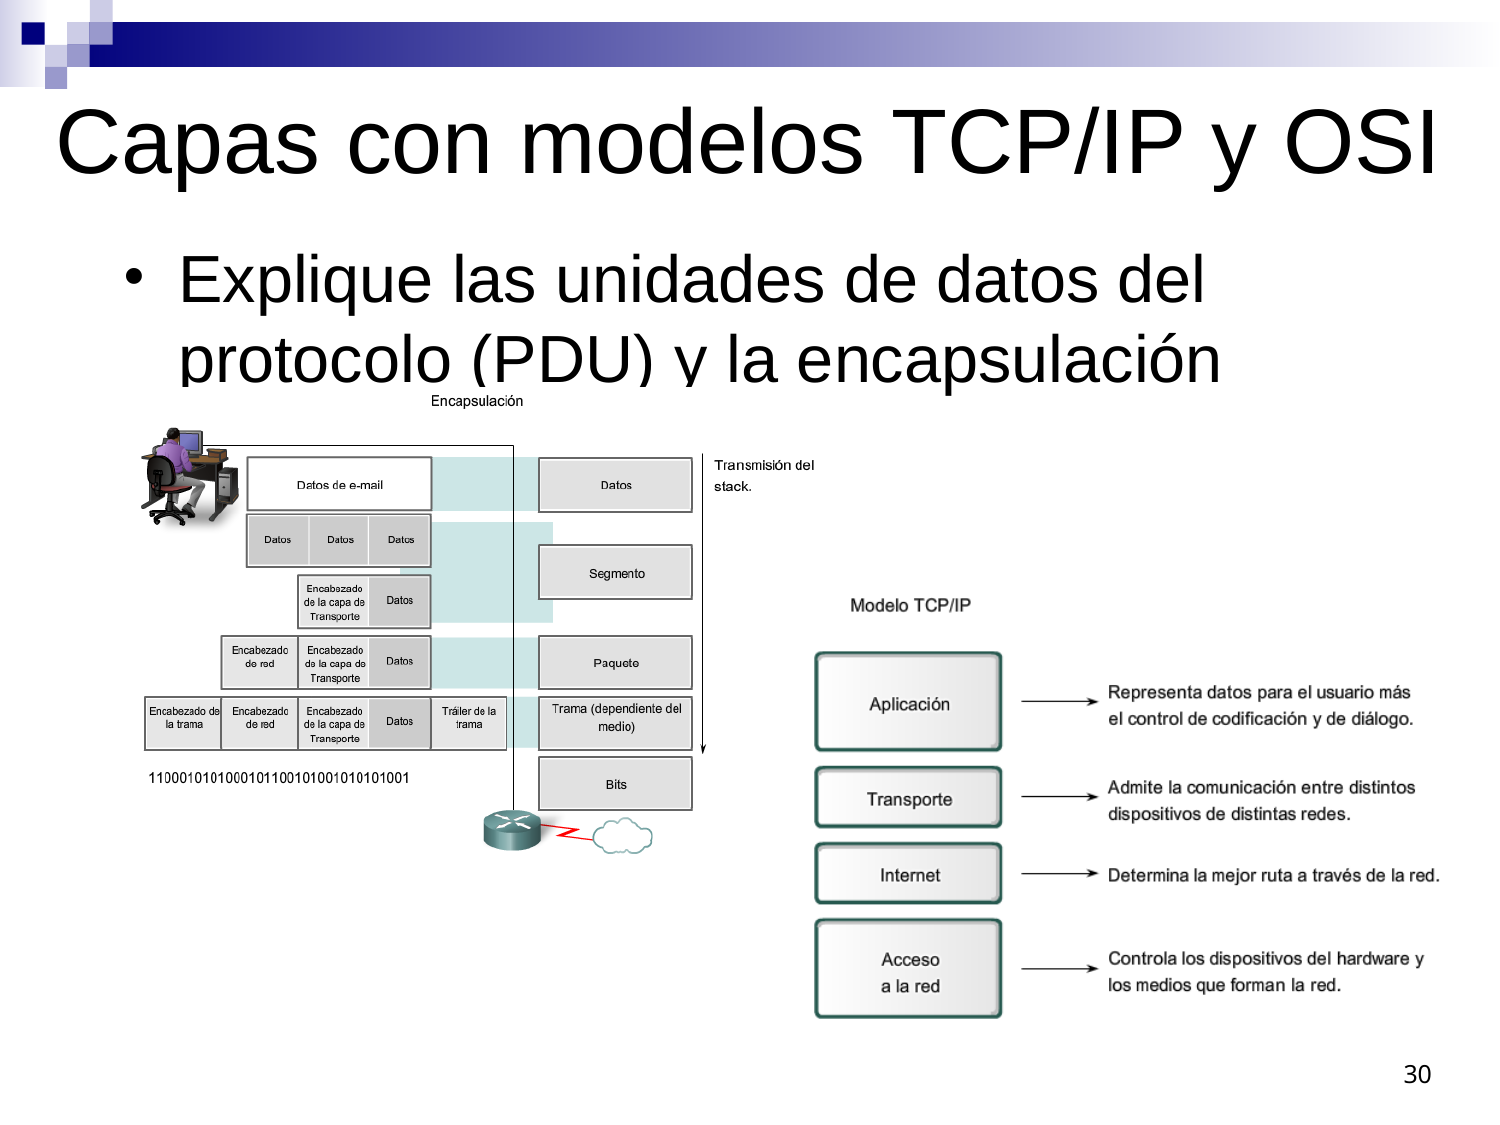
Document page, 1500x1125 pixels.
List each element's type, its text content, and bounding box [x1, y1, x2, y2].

picture [117, 387, 1456, 1031]
text_box Capas con modelos TCP/IP y OSI [41, 19, 1500, 255]
text_box Explique las unidades de datos del protocolo (PDU) y la encapsulación [107, 228, 1411, 1062]
text_box <número> [1074, 1025, 1447, 1101]
